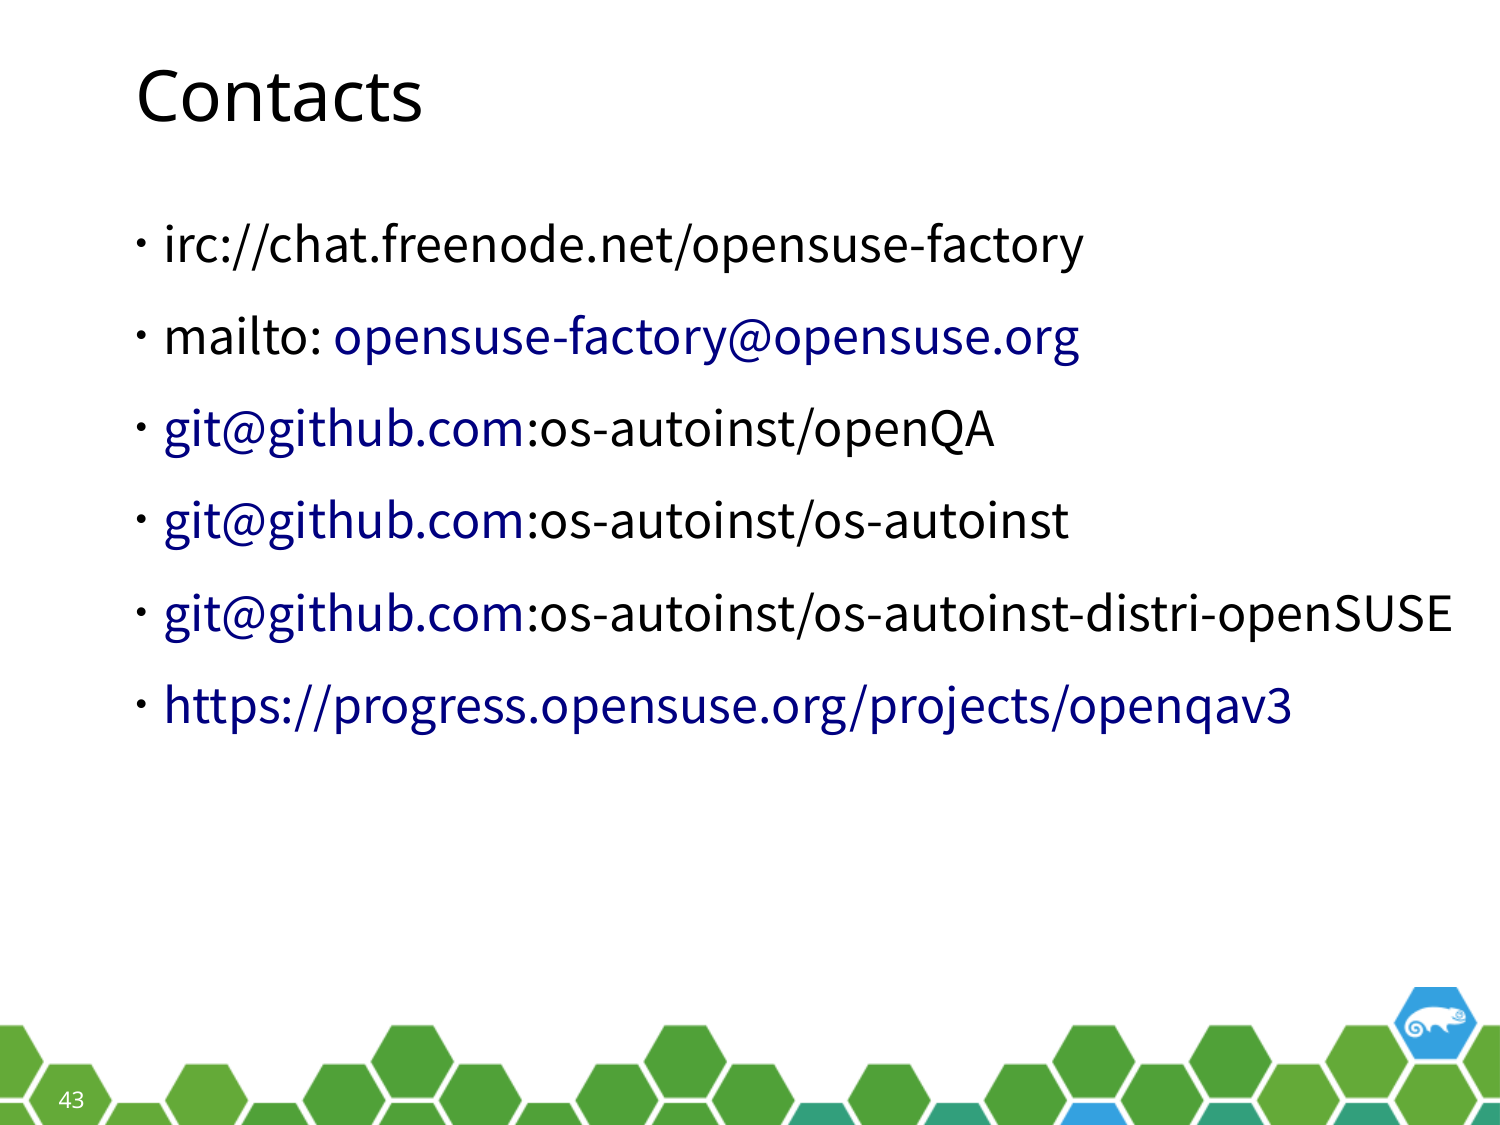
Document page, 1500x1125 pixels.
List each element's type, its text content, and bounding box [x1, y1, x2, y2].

list irc://chat.freenode.net/opensuse-factory mailto: opensuse-factory@opensuse.org git@github.com:os-autoinst/openQA git@github.com:os-autoinst/os-autoinst git@github.com:os-autoinst/os-autoinst-distri-openSUSE https://progress.opensuse.org/projects/openqav3 [135, 208, 1475, 862]
picture [0, 987, 1500, 1125]
title Contacts [135, 12, 1372, 175]
